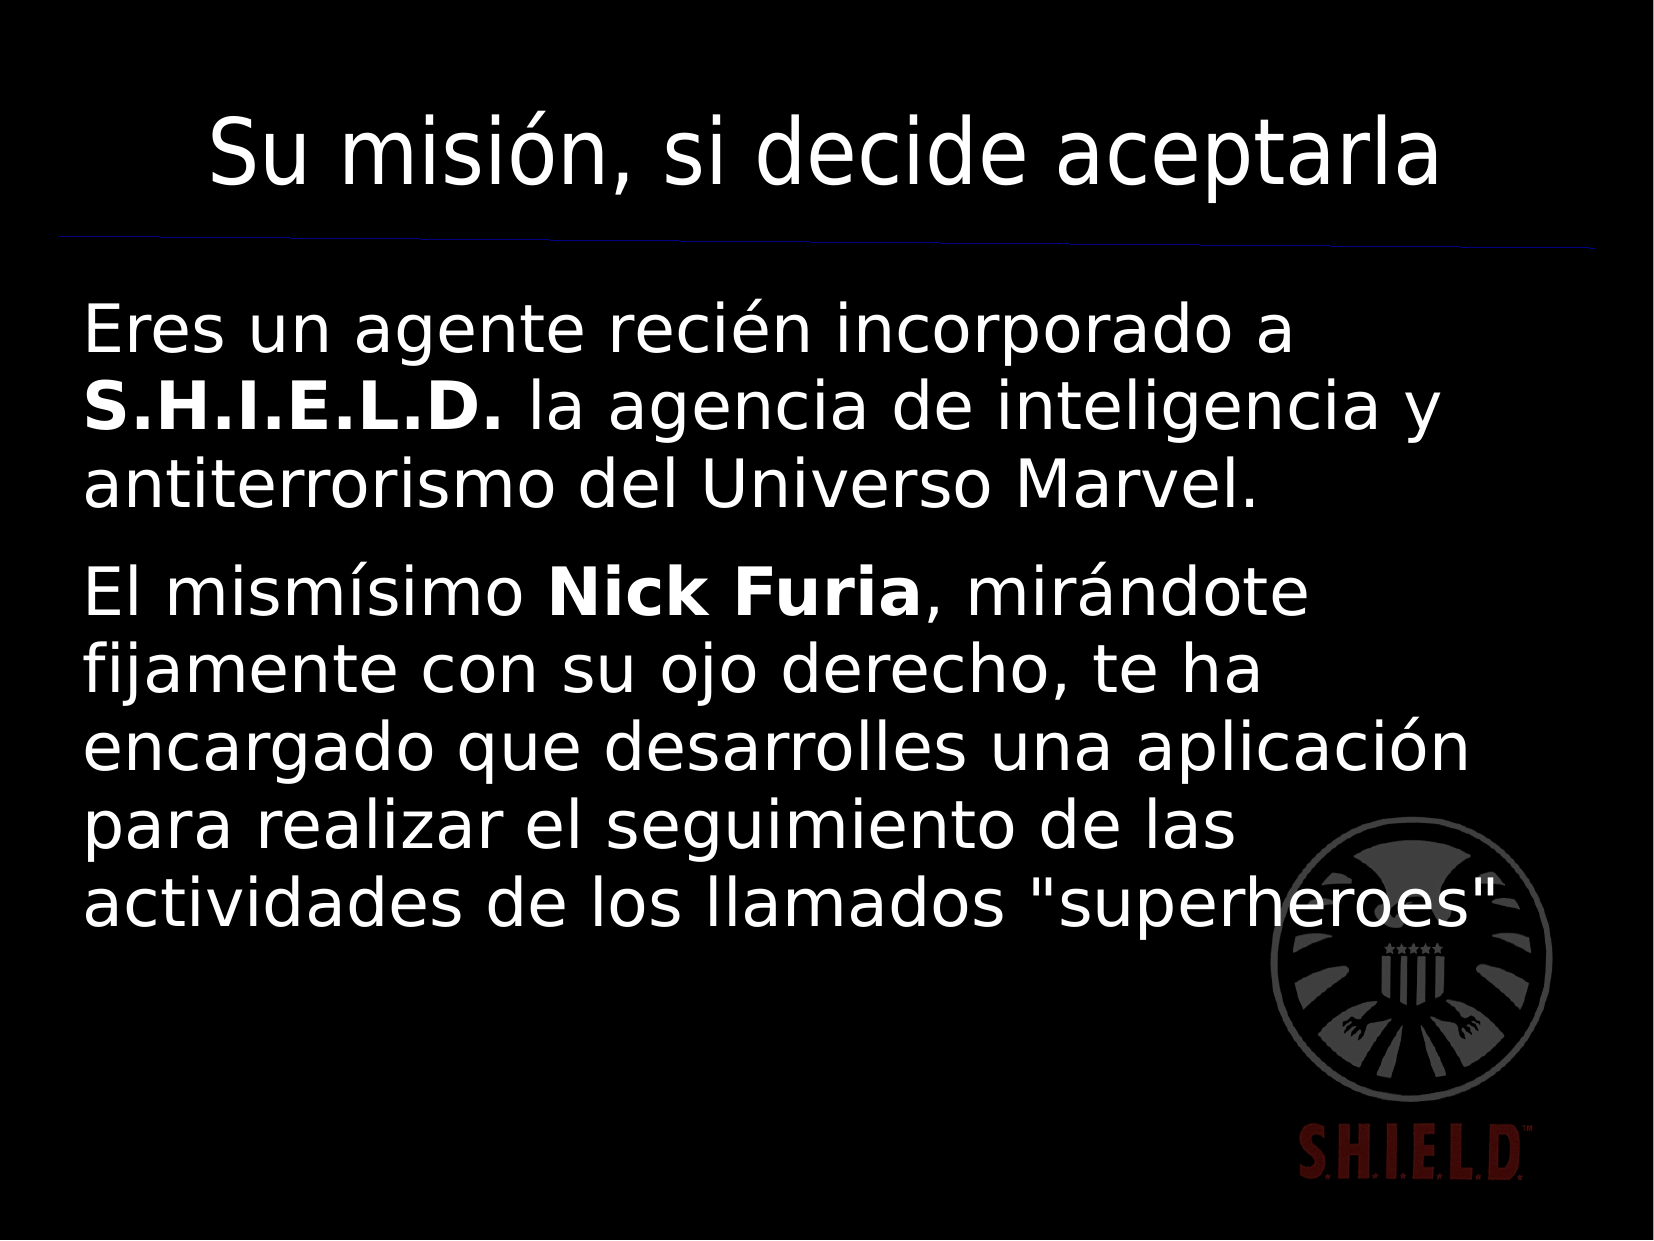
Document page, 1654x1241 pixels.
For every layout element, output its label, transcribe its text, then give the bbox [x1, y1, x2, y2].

picture [1203, 789, 1619, 1205]
title Su misión, si decide aceptarla [82, 49, 1571, 257]
list Eres un agente recién incorporado a S.H.I.E.L.D. la agencia de inteligencia y antiterrorismo del Universo Marvel. El mismísimo Nick Furia, mirándote fijamente con su ojo derecho, te ha encargado que desarrolles una aplicación para realizar el seguimiento de las actividades de los llamados "superheroes" [82, 290, 1571, 1109]
